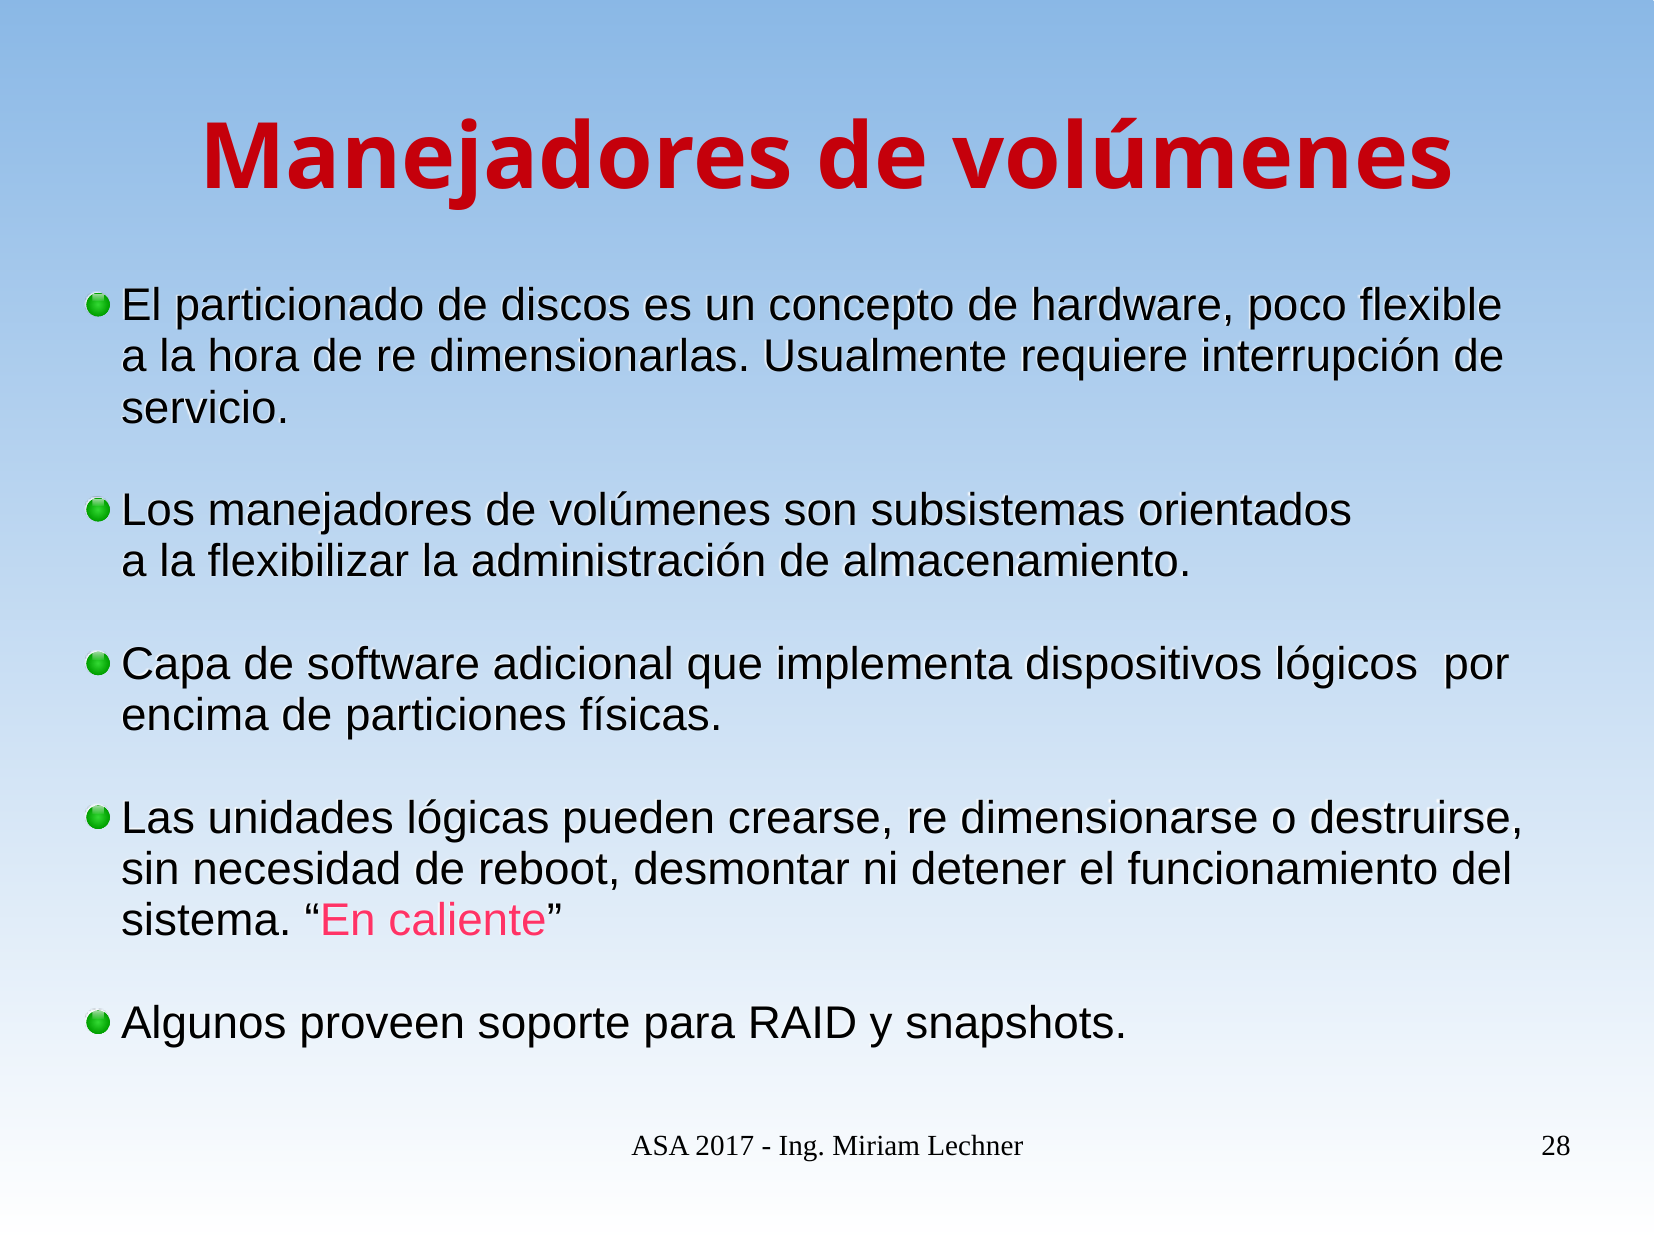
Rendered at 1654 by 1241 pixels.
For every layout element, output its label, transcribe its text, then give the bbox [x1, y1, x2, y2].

title Manejadores de volúmenes [82, 49, 1571, 257]
text_box El particionado de discos es un concepto de hardware, poco flexible a la hora de re dimensionarlas. Usualmente requiere interrupción de servicio. Los manejadores de volúmenes son subsistemas orientados a la flexibilizar la administración de almacenamiento. Capa de software adicional que implementa dispositivos lógicos por encima de particiones físicas. Las unidades lógicas pueden crearse, re dimensionarse o destruirse, sin necesidad de reboot, desmontar ni detener el funcionamiento del sistema. “En caliente” Algunos proveen soporte para RAID y snapshots. [70, 271, 1542, 1158]
